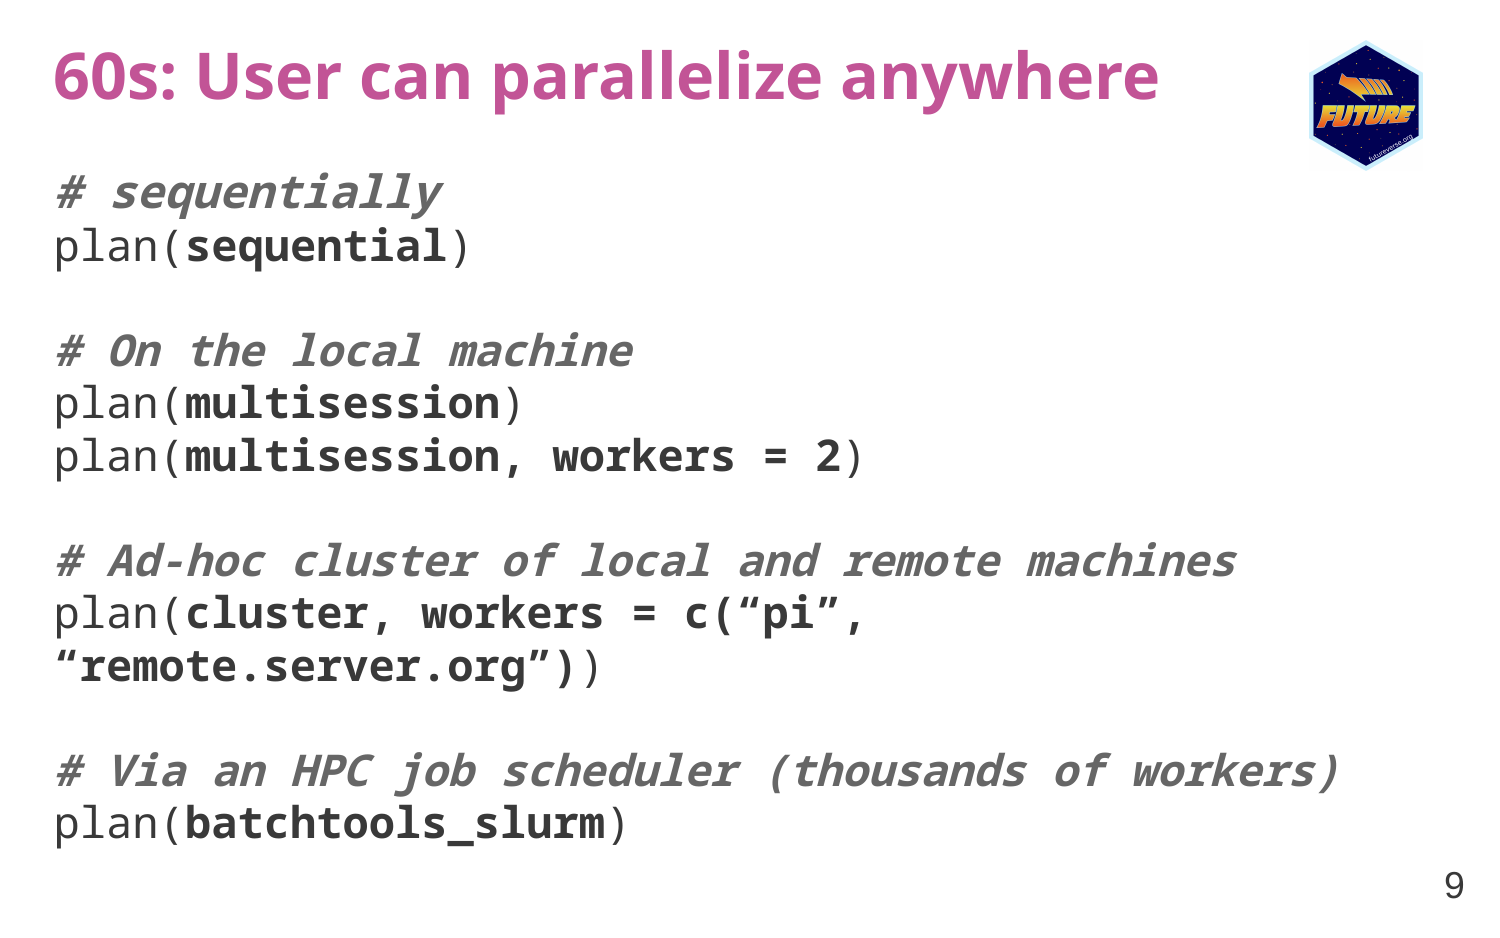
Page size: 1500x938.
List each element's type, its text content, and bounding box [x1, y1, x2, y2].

picture [1309, 40, 1423, 171]
title 60s: User can parallelize anywhere [38, 20, 1447, 136]
list # sequentially plan(sequential) # On the local machine plan(multisession) plan(multisession, workers = 2) # Ad-hoc cluster of local and remote machines plan(cluster, workers = c(“pi”, “remote.server.org”)) # Via an HPC job scheduler (thousands of workers) plan(batchtools_slurm) [38, 147, 1437, 874]
slide_number <number> [1393, 858, 1480, 910]
